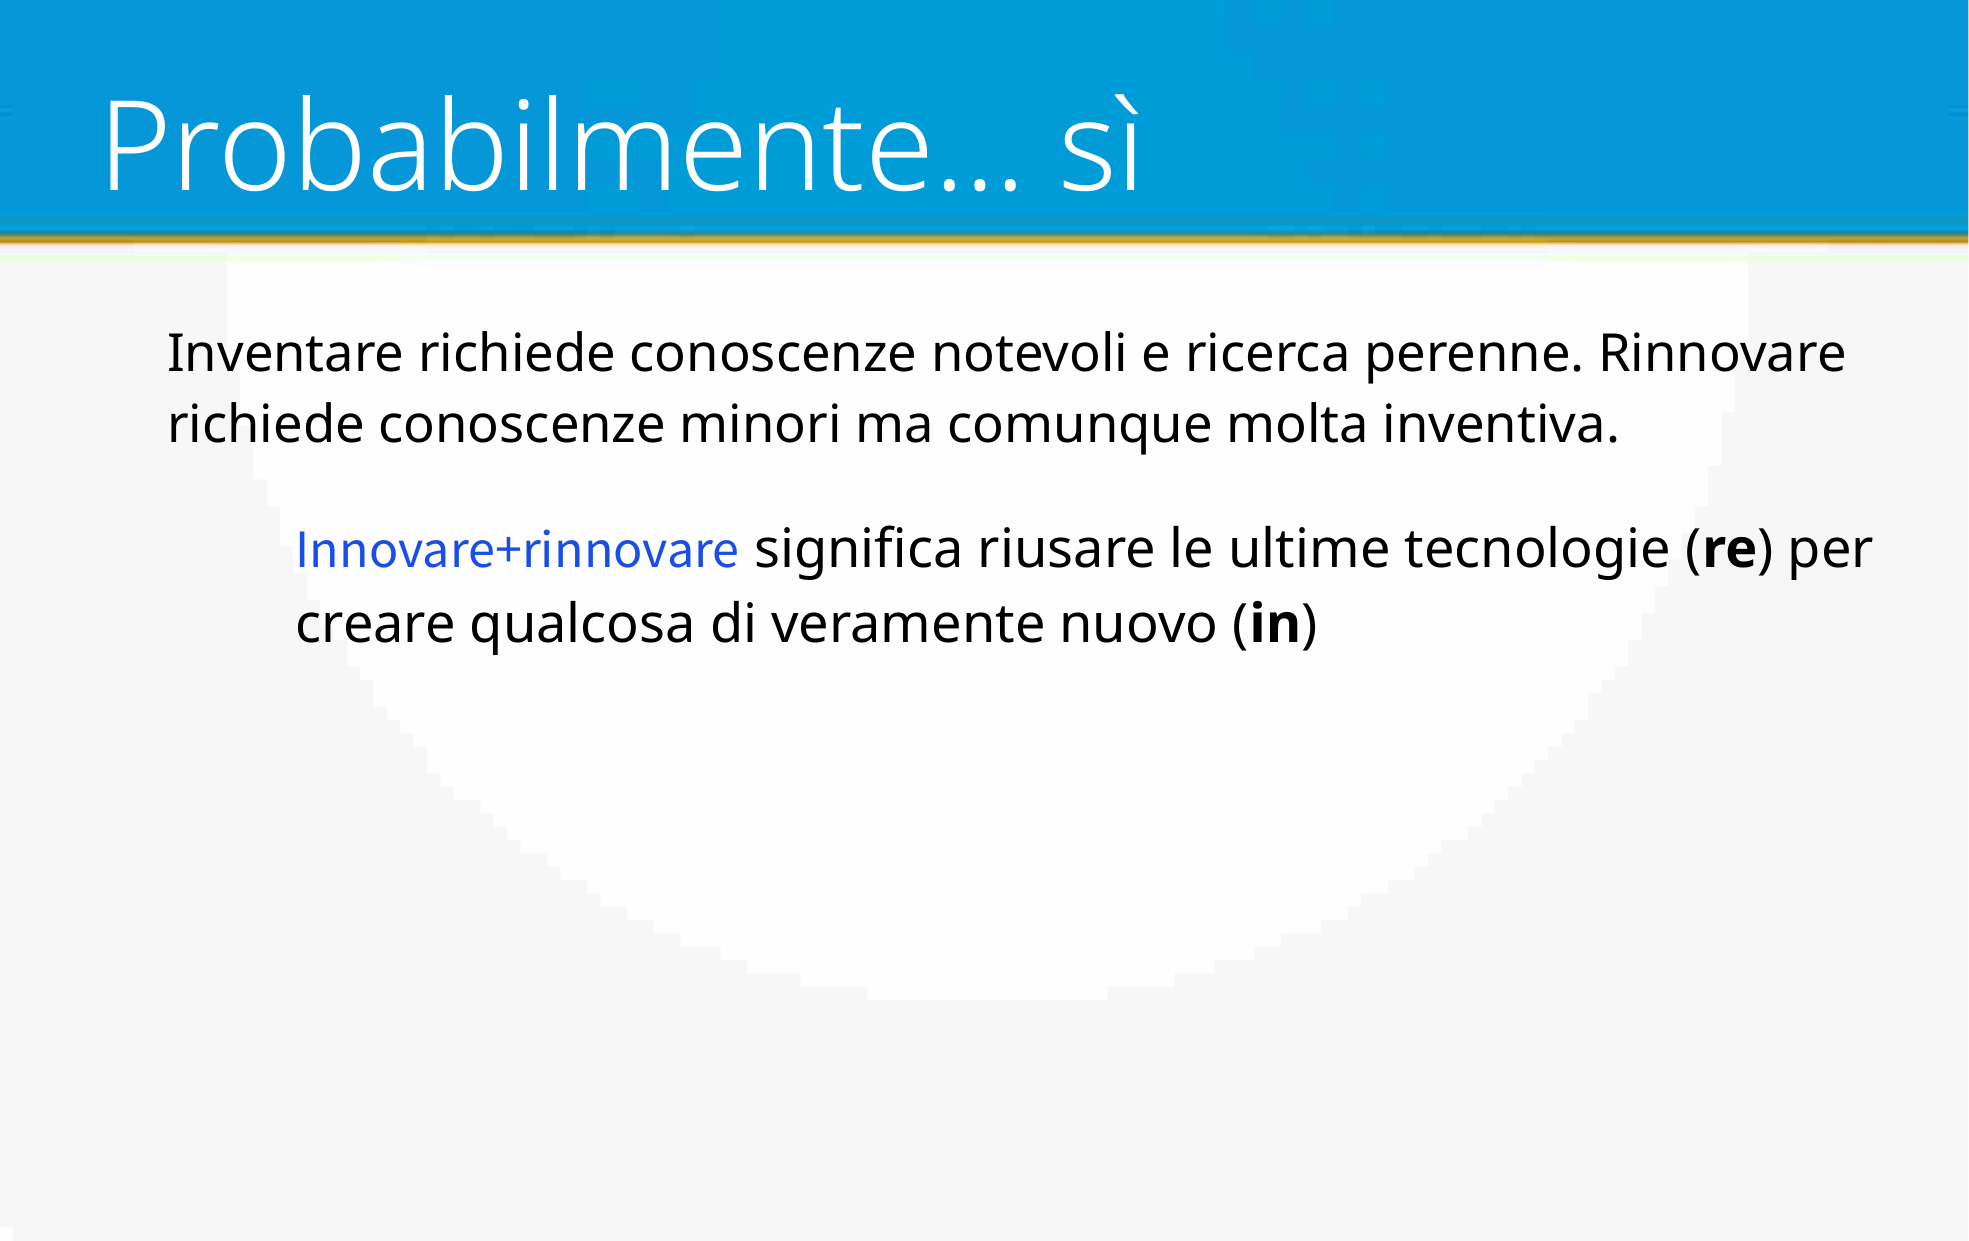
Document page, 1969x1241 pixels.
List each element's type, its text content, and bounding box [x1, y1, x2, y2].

list Inventare richiede conoscenze notevoli e ricerca perenne. Rinnovare richiede conoscenze minori ma comunque molta inventiva. [98, 315, 1861, 481]
picture [0, 232, 1969, 1241]
list Innovare+rinnovare significa riusare le ultime tecnologie (re) per creare qualcosa di veramente nuovo (in) [225, 510, 1969, 676]
title Probabilmente… sì [98, 19, 1870, 227]
